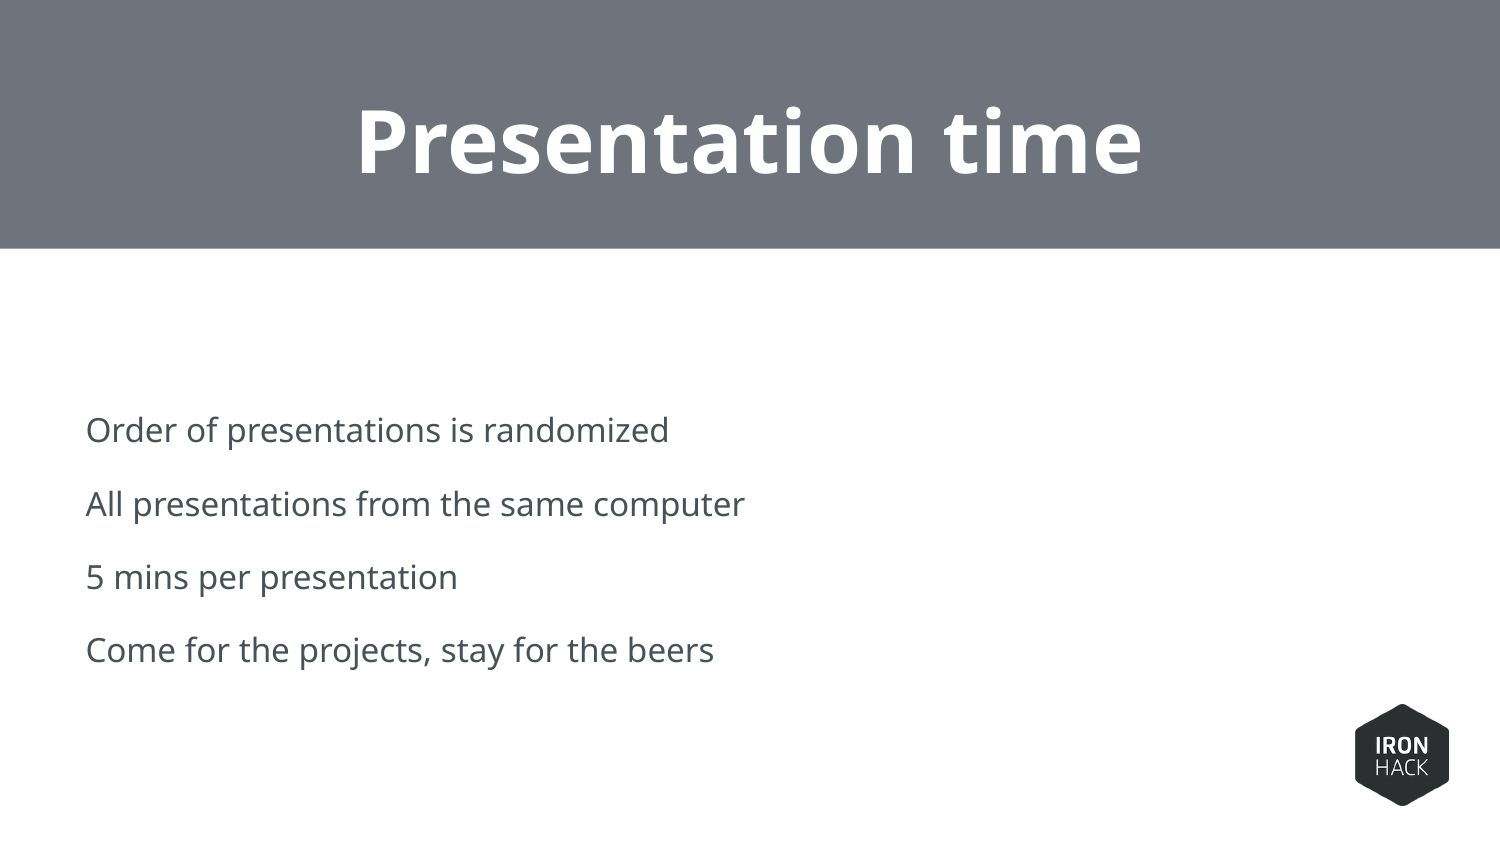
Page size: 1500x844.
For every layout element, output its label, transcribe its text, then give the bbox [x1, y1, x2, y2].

title Presentation time [70, 52, 1430, 224]
list Order of presentations is randomized All presentations from the same computer 5 mins per presentation Come for the projects, stay for the beers [70, 289, 1430, 790]
picture [1355, 704, 1449, 806]
